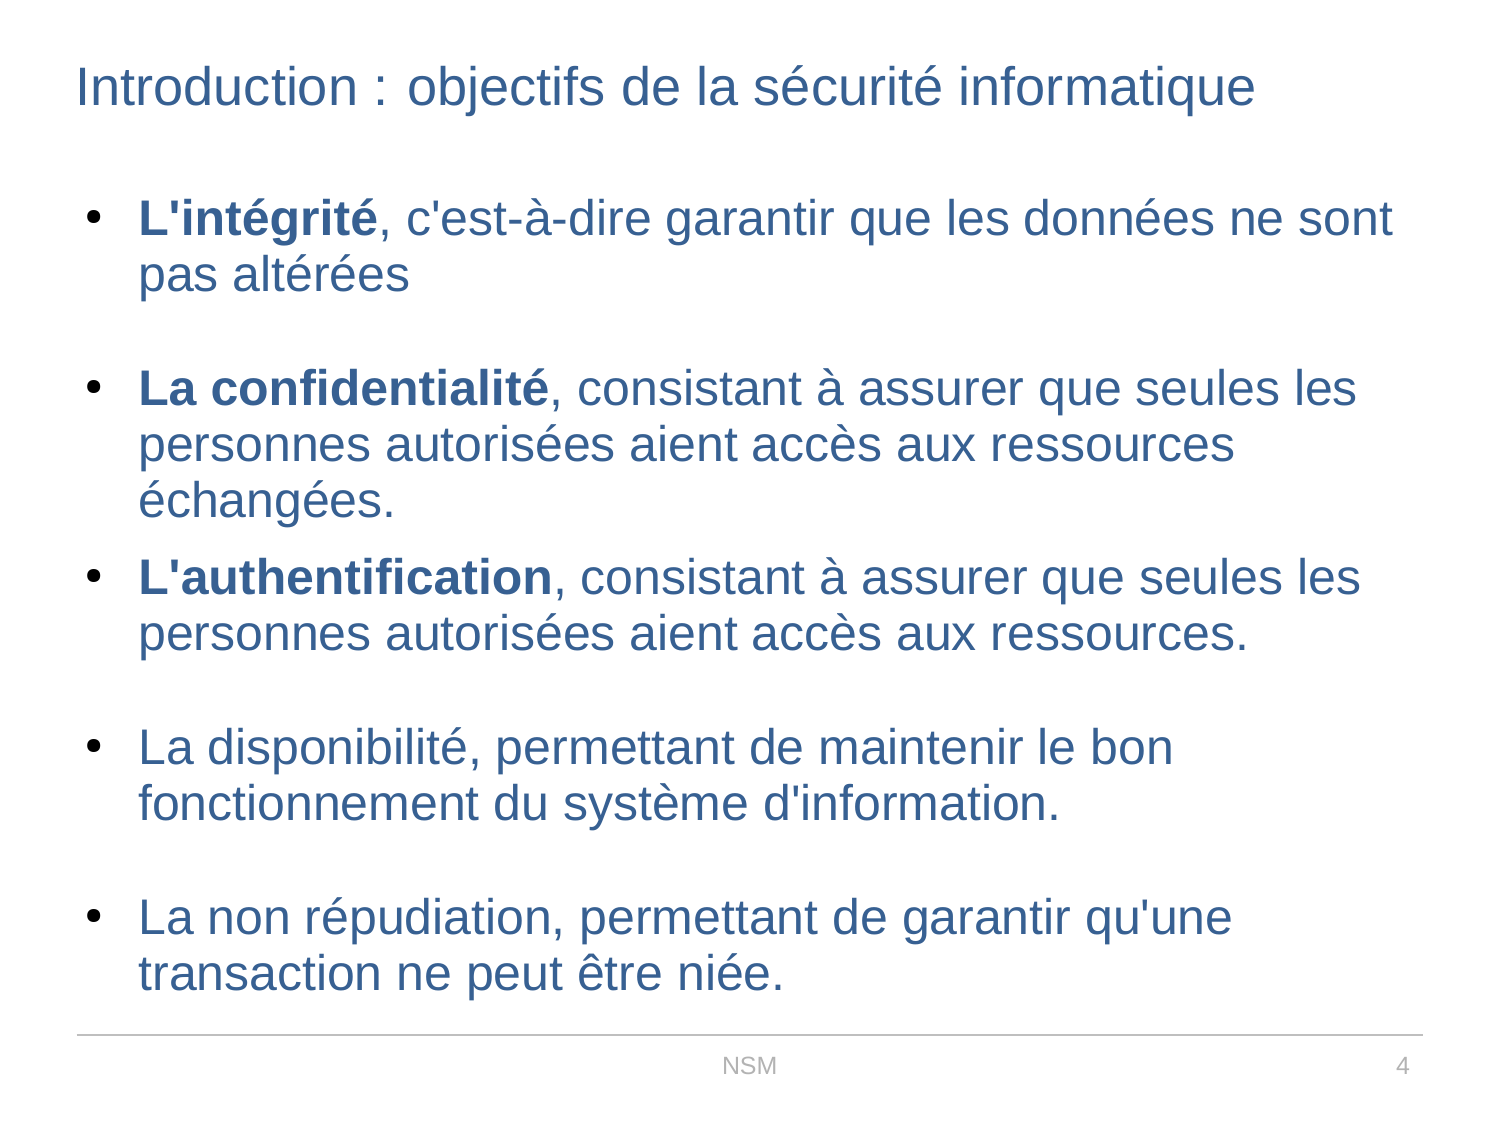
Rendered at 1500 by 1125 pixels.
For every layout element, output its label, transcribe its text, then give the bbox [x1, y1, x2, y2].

list L'intégrité, c'est-à-dire garantir que les données ne sont pas altérées La confidentialité, consistant à assurer que seules les personnes autorisées aient accès aux ressources échangées. L'authentification, consistant à assurer que seules les personnes autorisées aient accès aux ressources. La disponibilité, permettant de maintenir le bon fonctionnement du système d'information. La non répudiation, permettant de garantir qu'une transaction ne peut être niée. [67, 190, 1418, 1041]
title Introduction : objectifs de la sécurité informatique [75, 45, 1425, 233]
